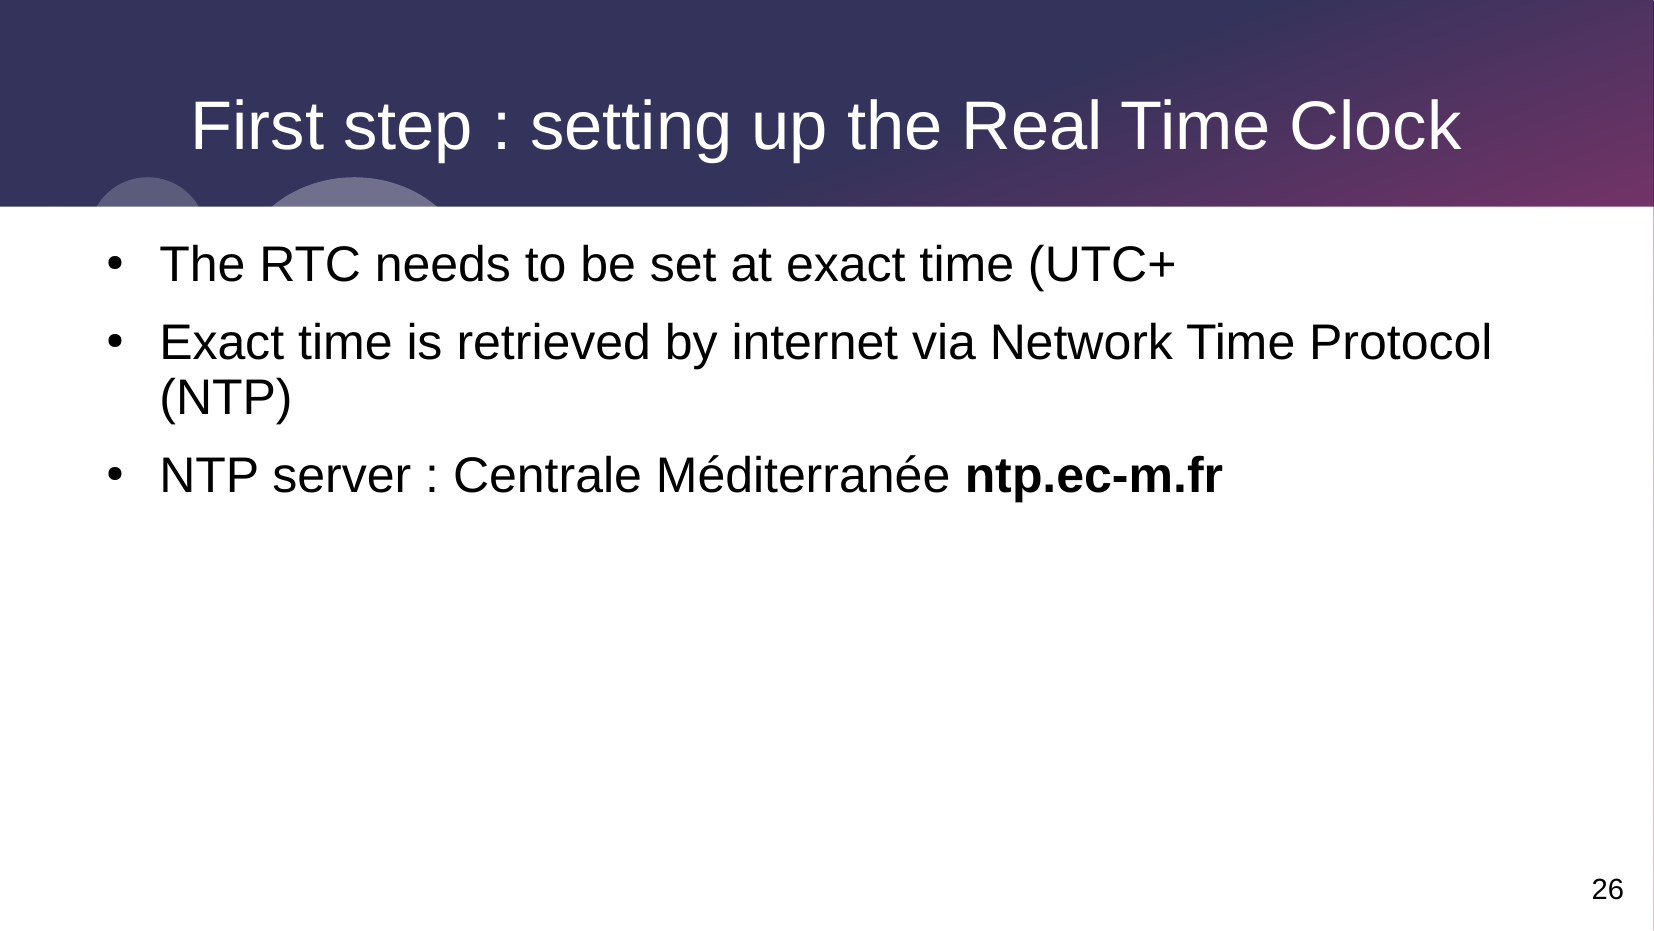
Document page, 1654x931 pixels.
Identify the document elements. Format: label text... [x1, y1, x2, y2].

list The RTC needs to be set at exact time (UTC+ Exact time is retrieved by internet via Network Time Protocol (NTP) NTP server : Centrale Méditerranée ntp.ec-m.fr [88, 236, 1565, 827]
title First step : setting up the Real Time Clock [88, 44, 1565, 207]
